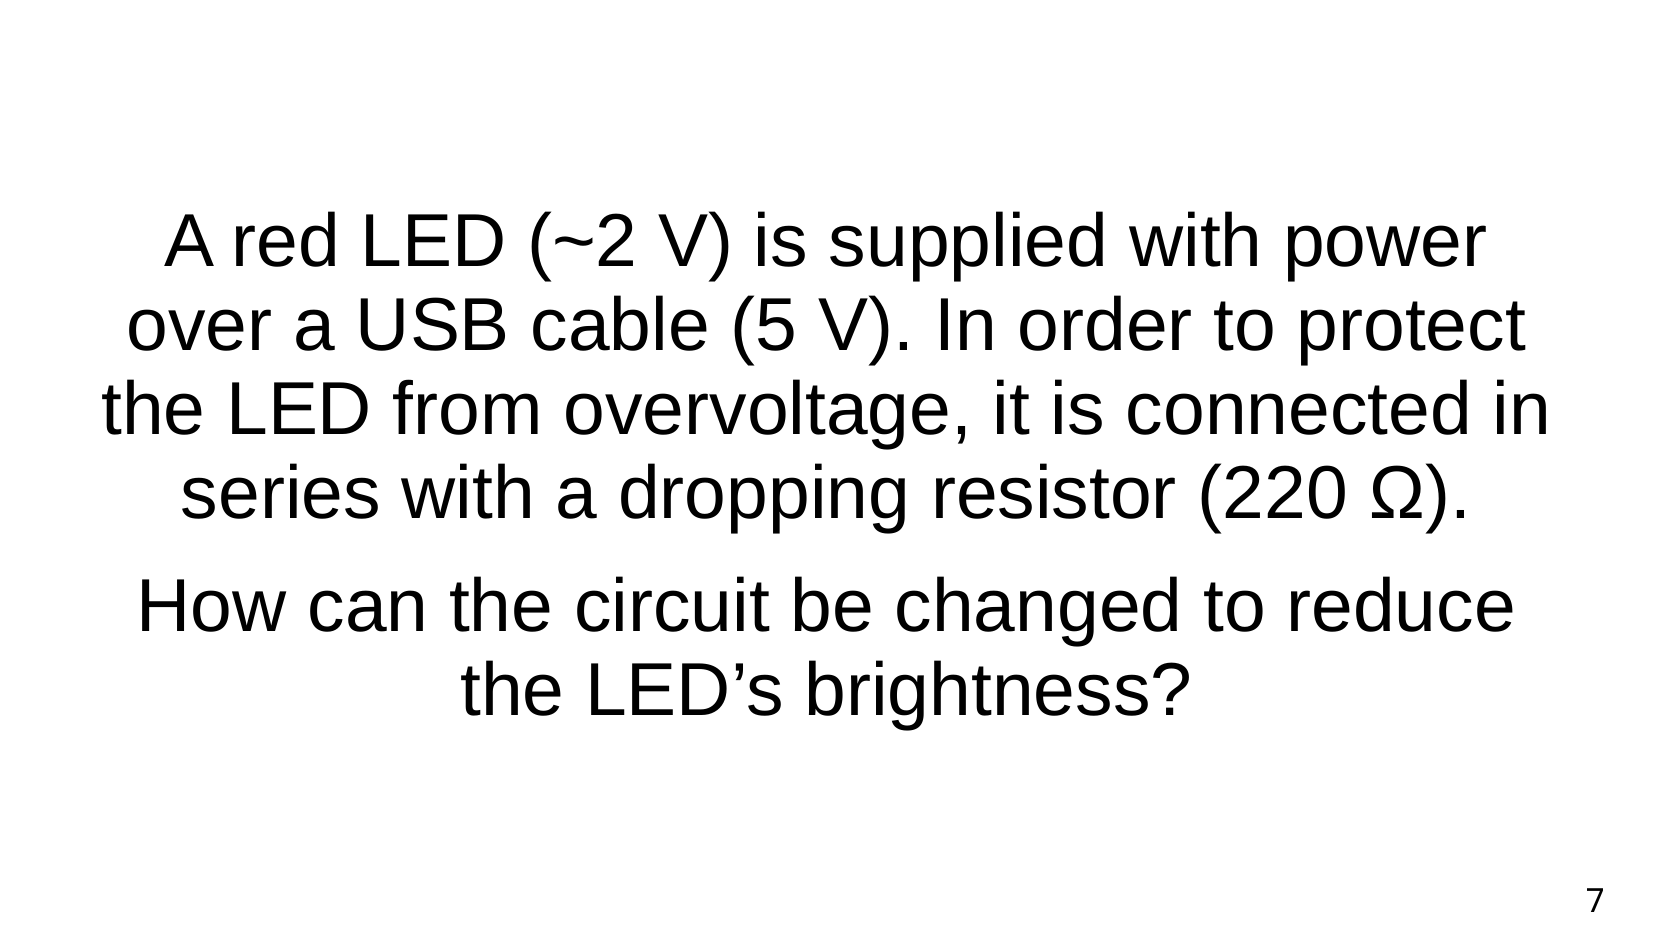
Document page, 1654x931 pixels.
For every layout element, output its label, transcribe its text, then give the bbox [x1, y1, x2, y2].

list A red LED (~2 V) is supplied with power over a USB cable (5 V). In order to protect the LED from overvoltage, it is connected in series with a dropping resistor (220 Ω). How can the circuit be changed to reduce the LED’s brightness? [82, 90, 1571, 841]
